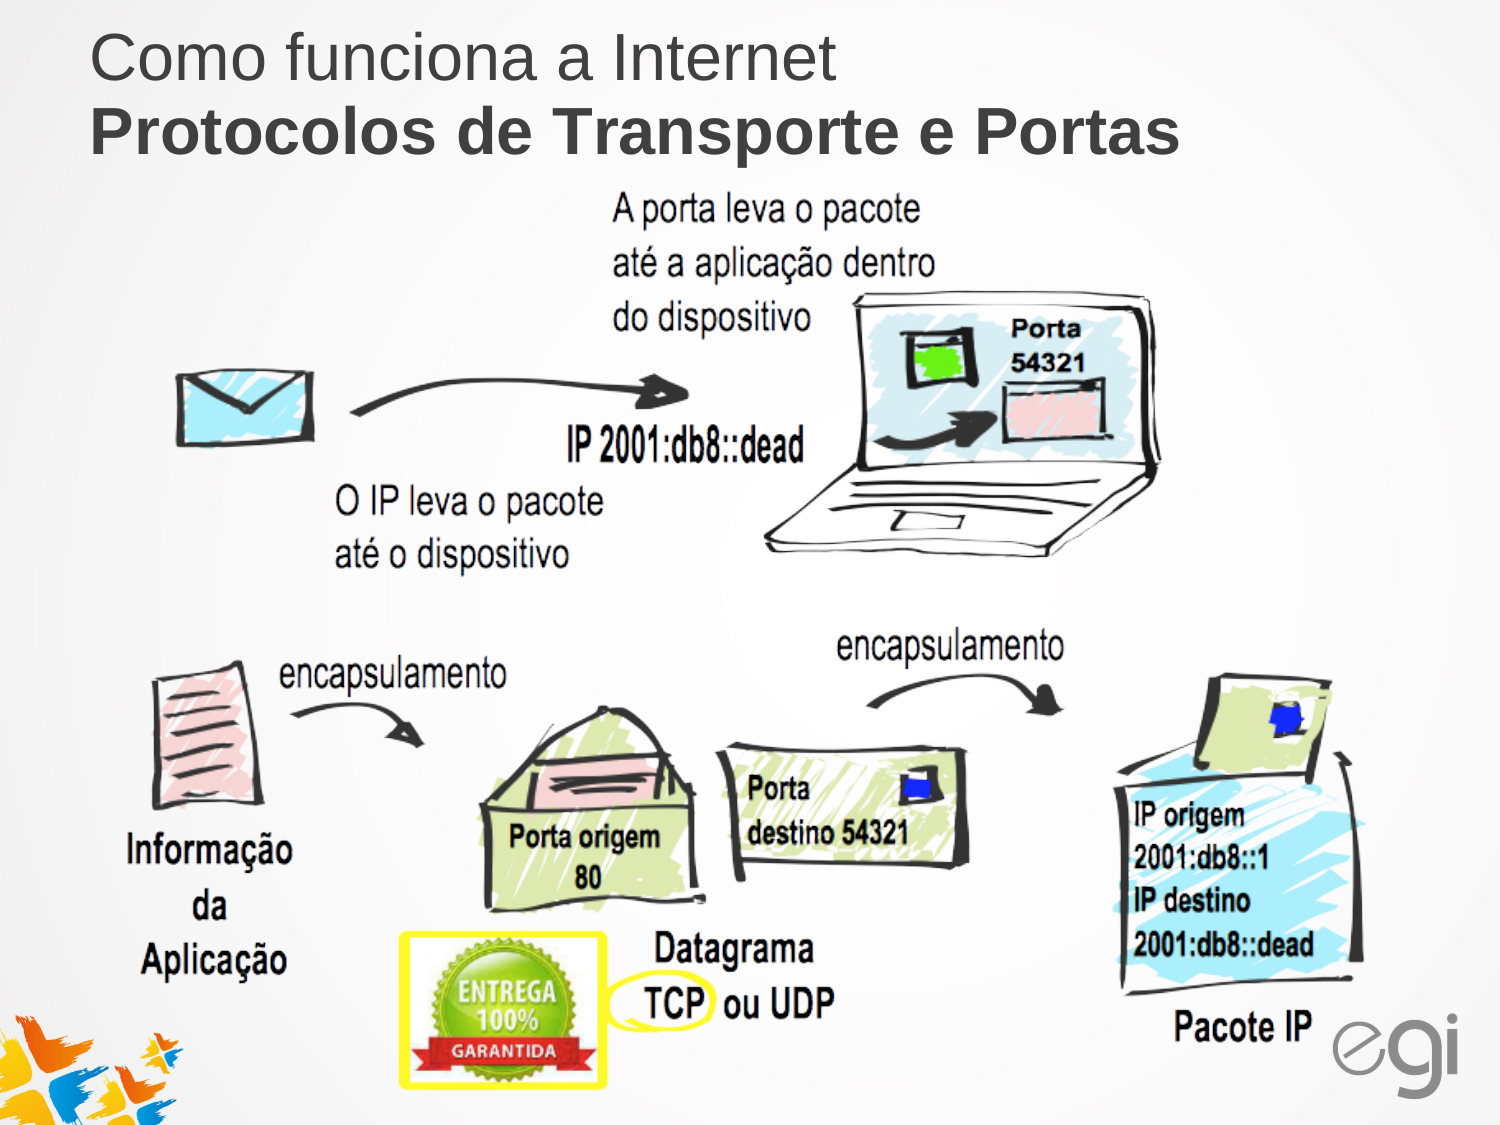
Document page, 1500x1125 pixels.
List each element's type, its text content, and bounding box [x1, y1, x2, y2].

text_box Como funciona a Internet Protocolos de Transporte e Portas [75, 0, 1426, 120]
picture [0, 0, 1500, 1125]
